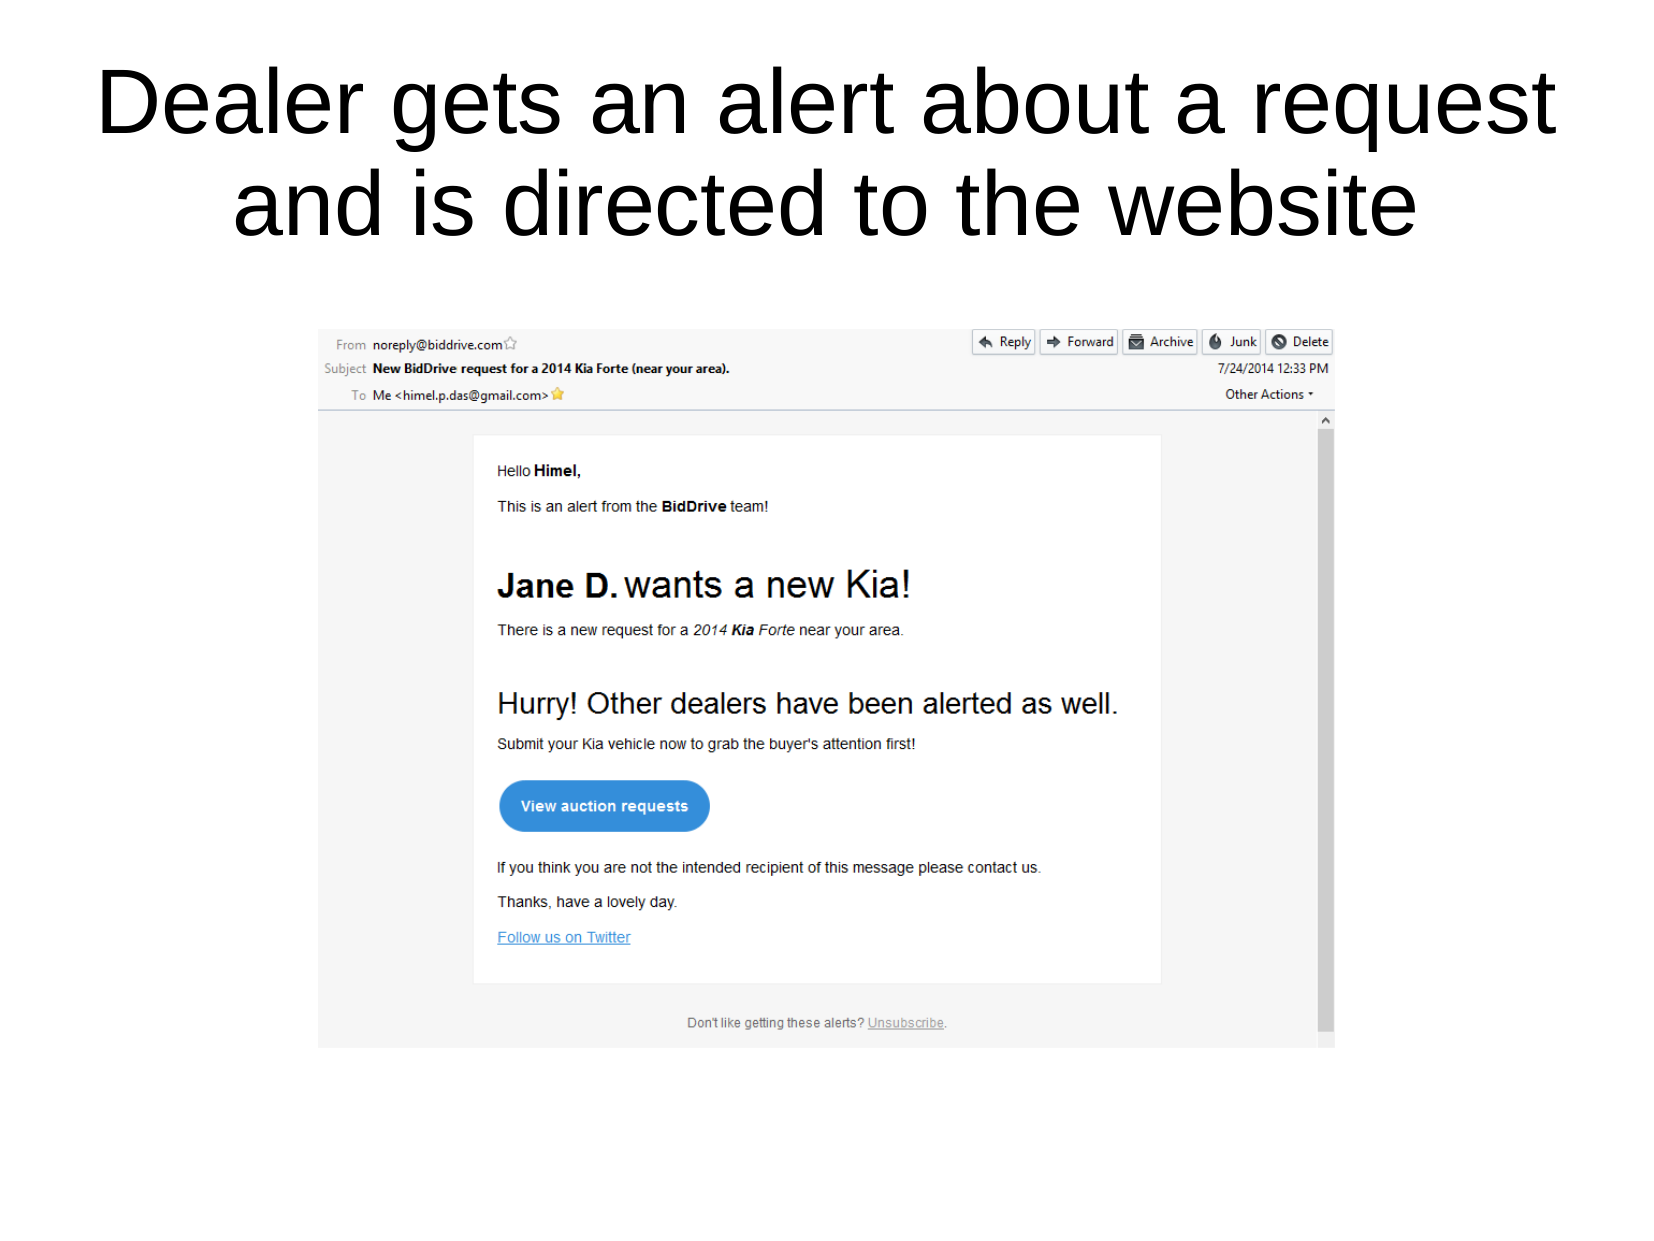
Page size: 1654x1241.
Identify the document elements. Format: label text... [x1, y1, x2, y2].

picture [318, 329, 1336, 1050]
title Dealer gets an alert about a request and is directed to the website [82, 49, 1571, 257]
